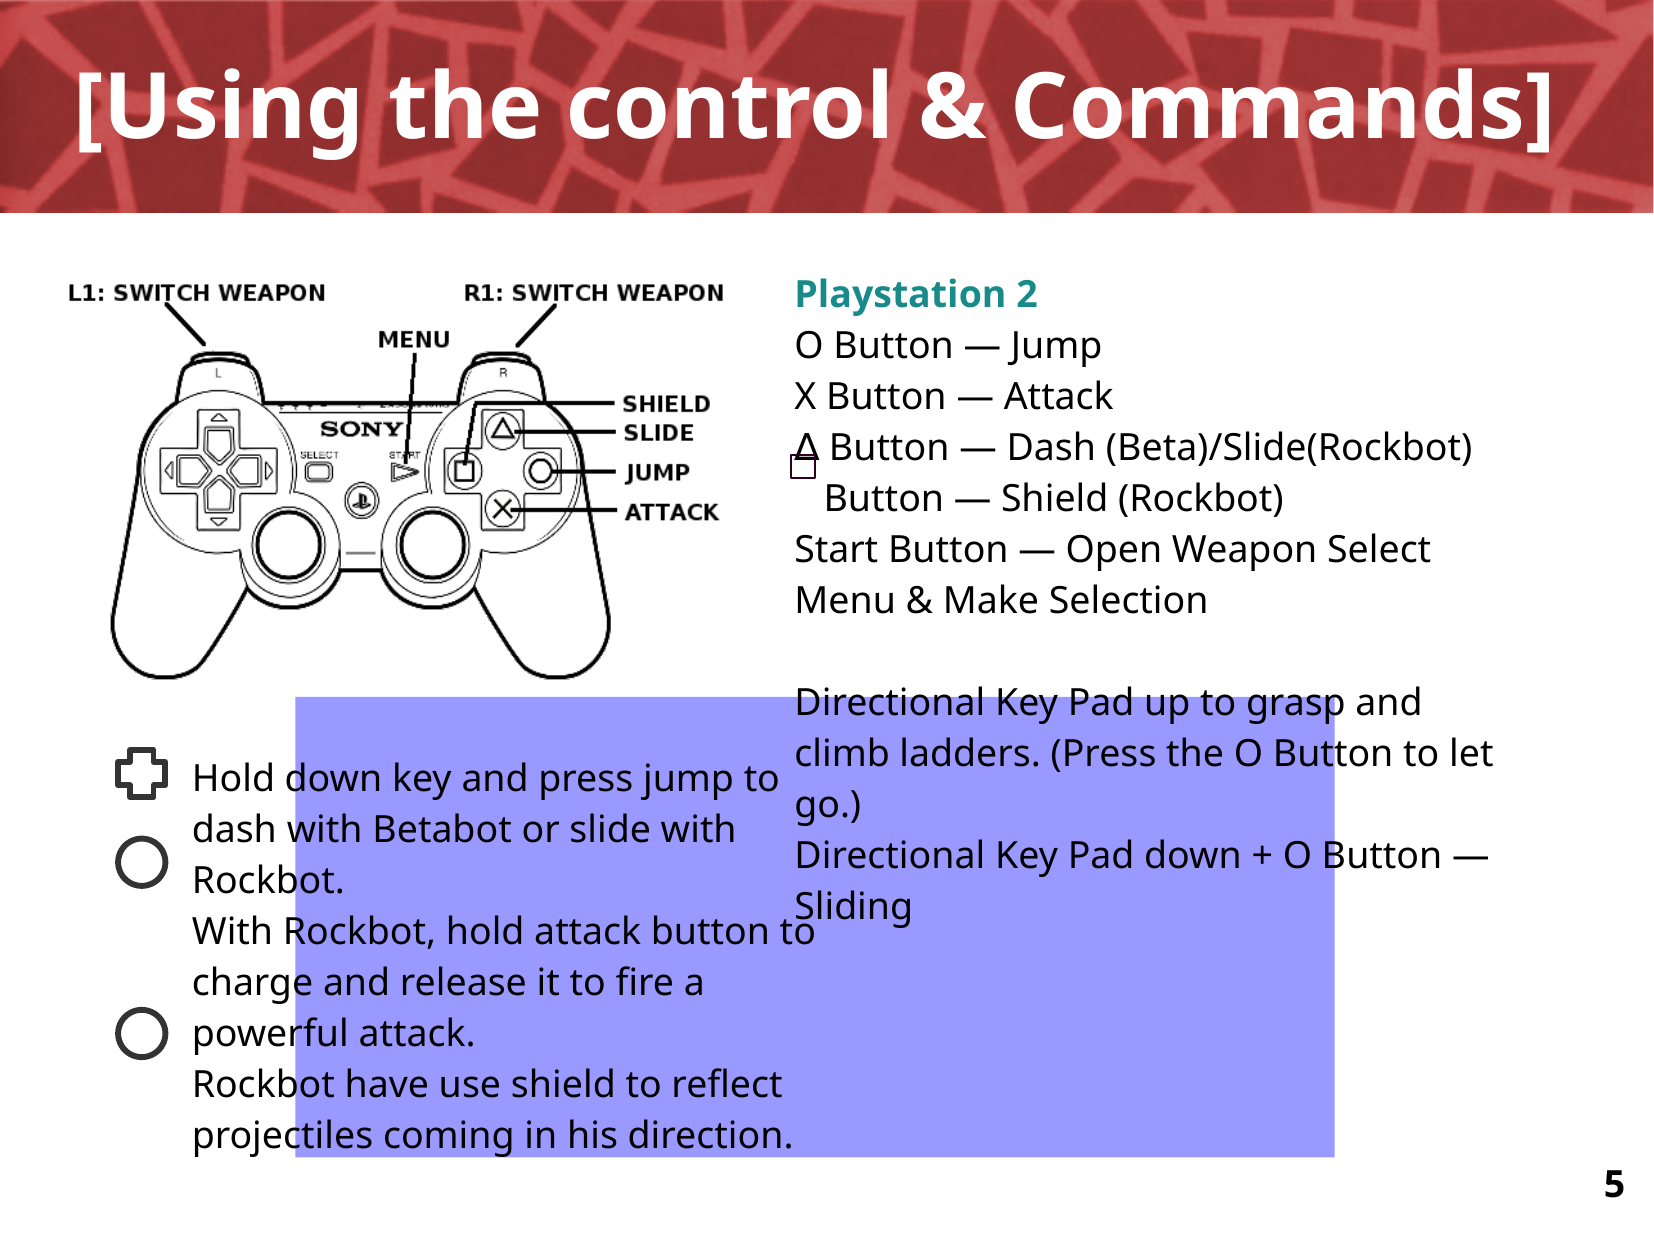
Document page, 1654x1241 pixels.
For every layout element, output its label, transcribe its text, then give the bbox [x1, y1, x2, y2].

text_box [851, 797, 855, 821]
text_box Hold down key and press jump to dash with Betabot or slide with Rockbot. With Rockbot, hold attack button to charge and release it to fire a powerful attack. Rockbot have use shield to reflect projectiles coming in his direction. [177, 744, 851, 1108]
text_box [295, 696, 779, 744]
text_box [295, 797, 1335, 1158]
text_box [1328, 844, 1335, 853]
title [Using the control & Commands] [70, 0, 1559, 208]
picture [0, 0, 1654, 213]
text_box [852, 850, 862, 856]
picture [62, 275, 733, 686]
text_box Playstation 2 O Button — Jump X Button — Attack ∆ Button — Dash (Beta)/Slide(Rockbot) Button — Shield (Rockbot) Start Button — Open Weapon Select Menu & Make Selection Directional Key Pad up to grasp and climb ladders. (Press the O Button to let go.) Directional Key Pad down + O Button — Sliding [779, 259, 1536, 797]
text_box [1328, 855, 1335, 865]
